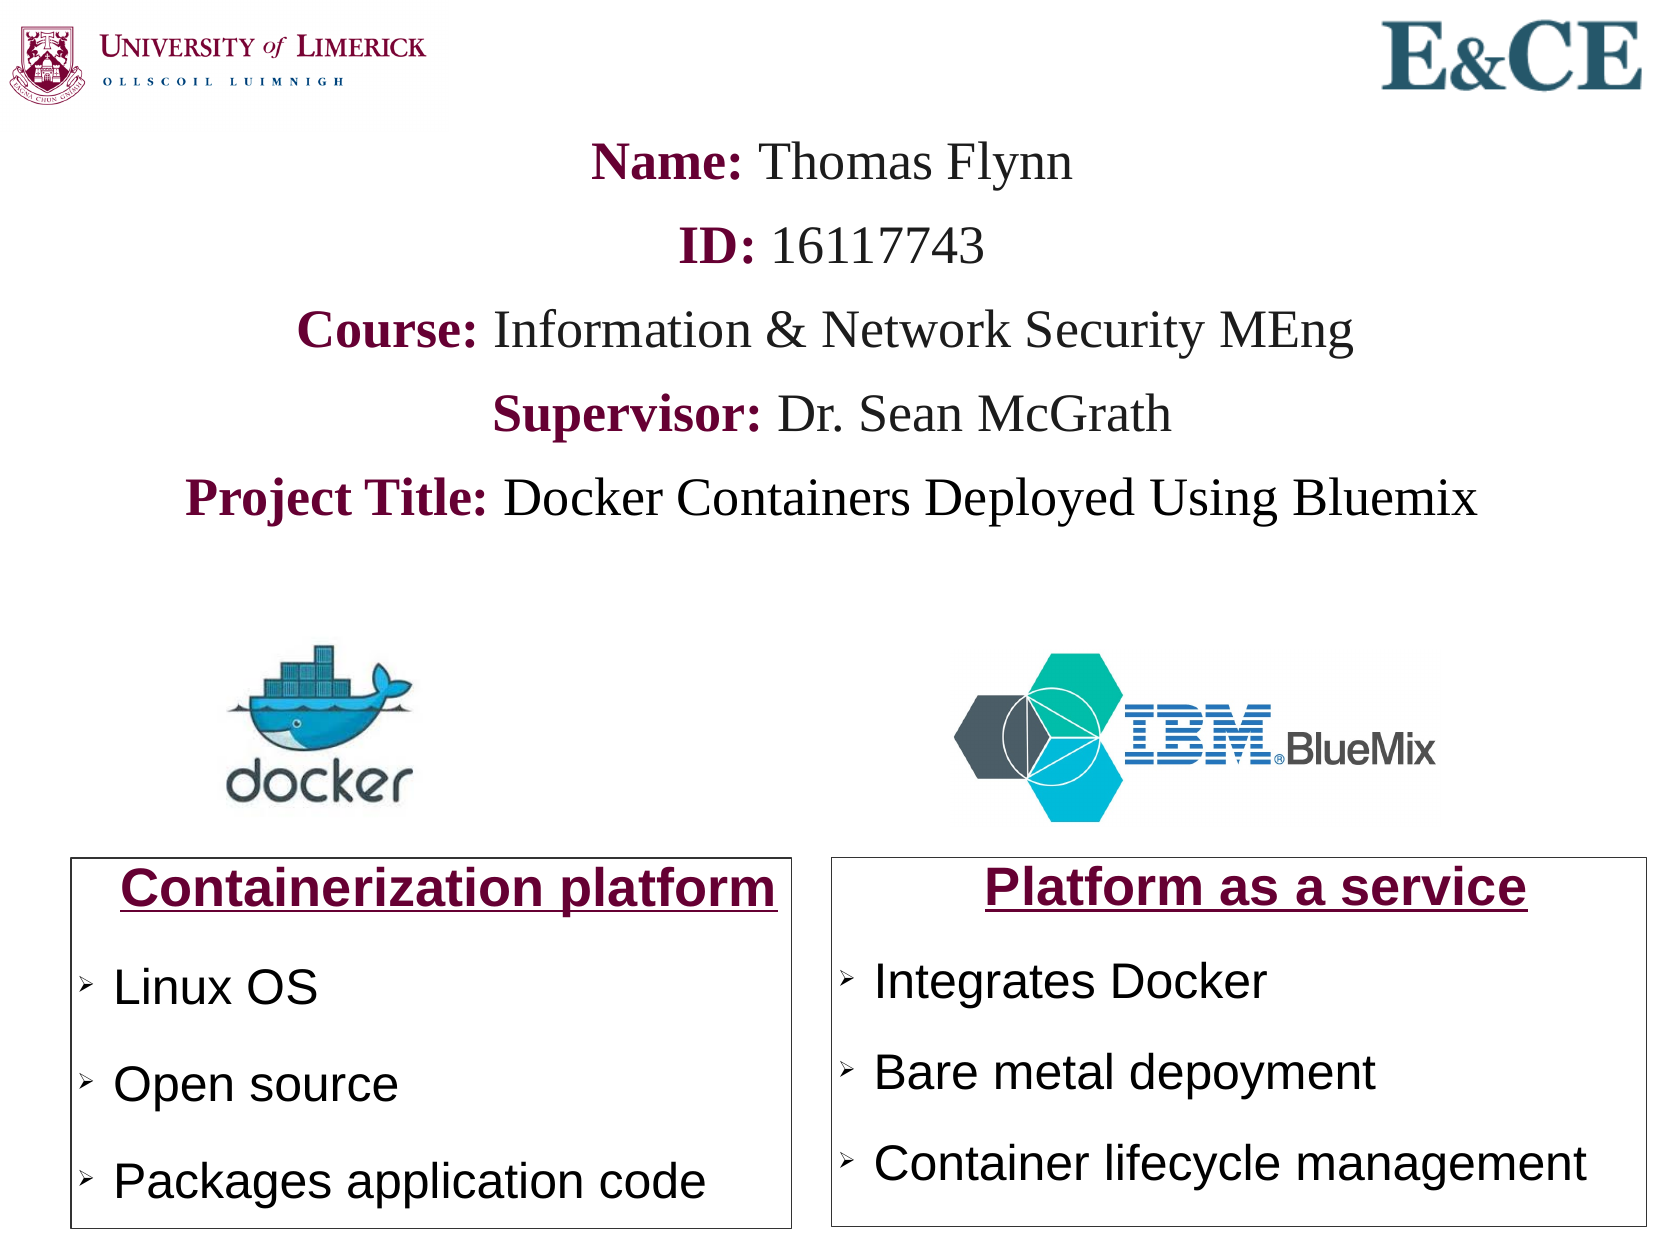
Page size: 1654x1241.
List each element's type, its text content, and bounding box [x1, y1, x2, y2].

picture [1370, 0, 1649, 107]
text_box Containerization platform Linux OS Open source Packages application code [70, 858, 792, 1229]
text_box Platform as a service Integrates Docker Bare metal depoyment Container lifecycle management [831, 857, 1647, 1227]
list Name: Thomas Flynn ID: 16117743 Course: Information & Network Security MEng Supervisor: Dr. Sean McGrath Project Title: Docker Containers Deployed Using Bluemix [35, 47, 1560, 767]
picture [0, 0, 449, 132]
picture [950, 649, 1441, 827]
picture [192, 611, 446, 838]
